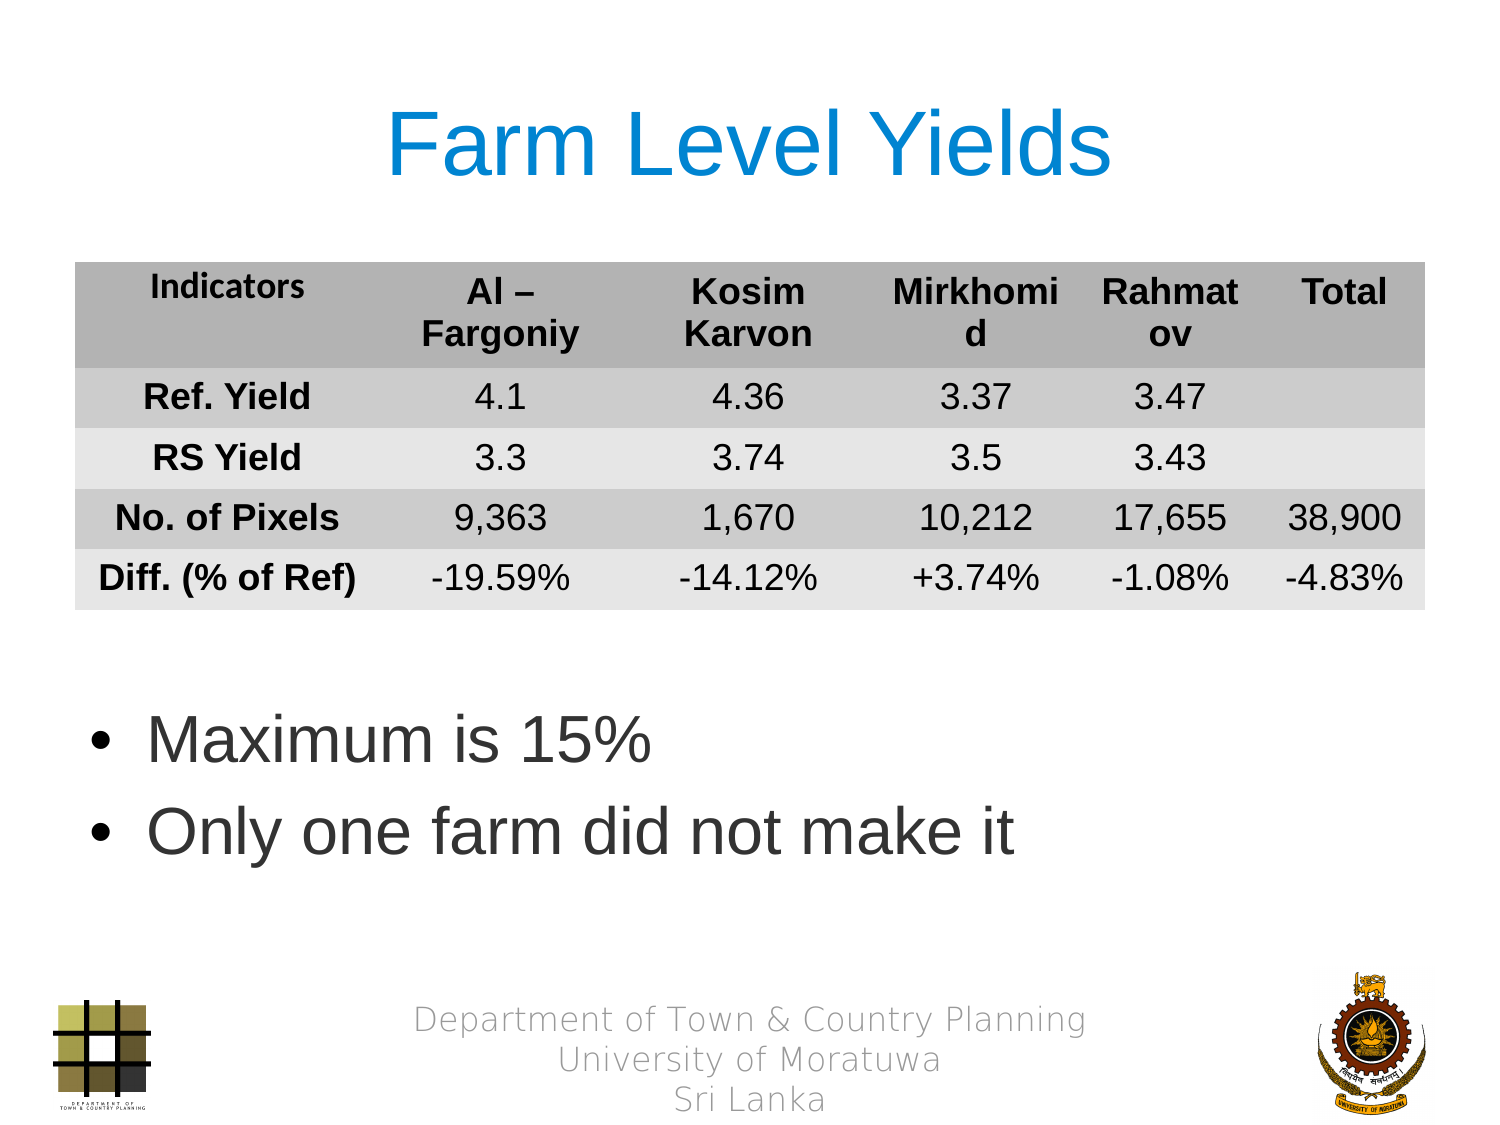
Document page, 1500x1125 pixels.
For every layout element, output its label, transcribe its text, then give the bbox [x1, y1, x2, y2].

table_cell 9,363 [380, 489, 621, 549]
table_header Kosim Karvon [621, 262, 876, 368]
table_cell -1.08% [1077, 549, 1264, 603]
table_cell Ref. Yield [75, 368, 380, 428]
table_cell 1,670 [621, 489, 876, 549]
table_header Total [1264, 262, 1425, 368]
table_cell 38,900 [1264, 489, 1425, 549]
table_cell 17,655 [1077, 489, 1264, 549]
table_cell 3.37 [876, 368, 1077, 428]
title Farm Level Yields [75, 45, 1426, 233]
table_cell 3.47 [1077, 368, 1264, 428]
table_cell [1264, 368, 1425, 428]
table_cell 3.3 [380, 428, 621, 489]
picture [53, 1000, 151, 1110]
table_cell 4.36 [621, 368, 876, 428]
table_header Rahmatov [1077, 262, 1264, 368]
table_cell No. of Pixels [75, 489, 380, 549]
table_cell 10,212 [876, 489, 1077, 549]
table_cell -19.59% [380, 549, 621, 603]
table_cell Diff. (% of Ref) [75, 549, 380, 603]
table_cell 4.1 [380, 368, 621, 428]
list Maximum is 15% Only one farm did not make it [75, 603, 1426, 915]
table_cell 3.74 [621, 428, 876, 489]
table_cell 3.43 [1077, 428, 1264, 489]
table_header Al – Fargoniy [380, 262, 621, 368]
table_cell -4.83% [1264, 549, 1425, 603]
picture [1312, 966, 1435, 1125]
table_cell RS Yield [75, 428, 380, 489]
table_header Mirkhomid [876, 262, 1077, 368]
table_cell 3.5 [876, 428, 1077, 489]
table_cell [1264, 428, 1425, 489]
table_cell +3.74% [876, 549, 1077, 603]
table_header Indicators [75, 262, 380, 368]
table_cell -14.12% [621, 549, 876, 603]
